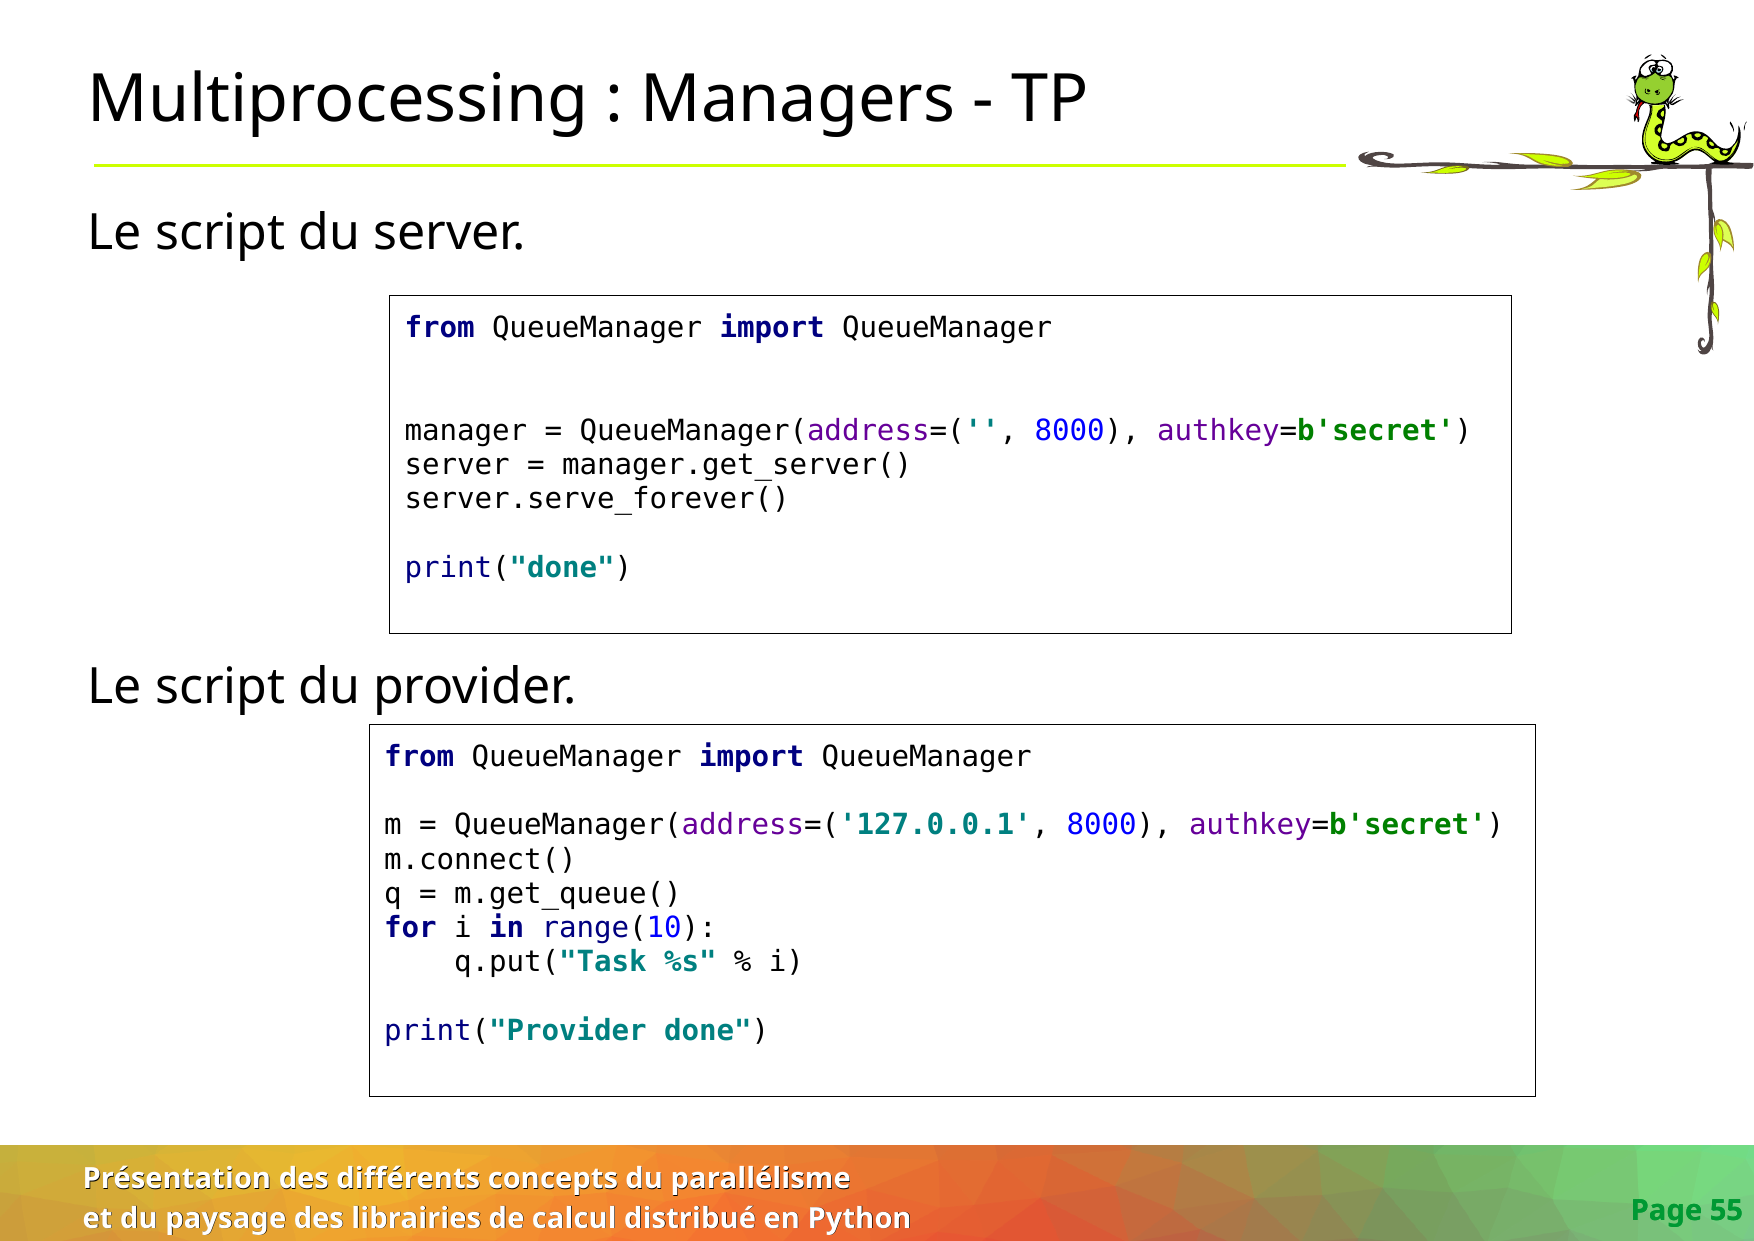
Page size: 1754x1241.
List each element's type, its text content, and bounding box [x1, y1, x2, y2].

list Le script du server. [87, 195, 1667, 387]
text_box from QueueManager import QueueManager manager = QueueManager(address=('', 8000), authkey=b'secret') server = manager.get_server() server.serve_forever() print("done") [389, 295, 1512, 634]
picture [0, 1145, 1754, 1241]
title Multiprocessing : Managers - TP [87, 31, 1667, 160]
text_box from QueueManager import QueueManager m = QueueManager(address=('127.0.0.1', 8000), authkey=b'secret') m.connect() q = m.get_queue() for i in range(10): q.put("Task %s" % i) print("Provider done") [369, 724, 1536, 1097]
list Le script du provider. [87, 650, 1667, 842]
